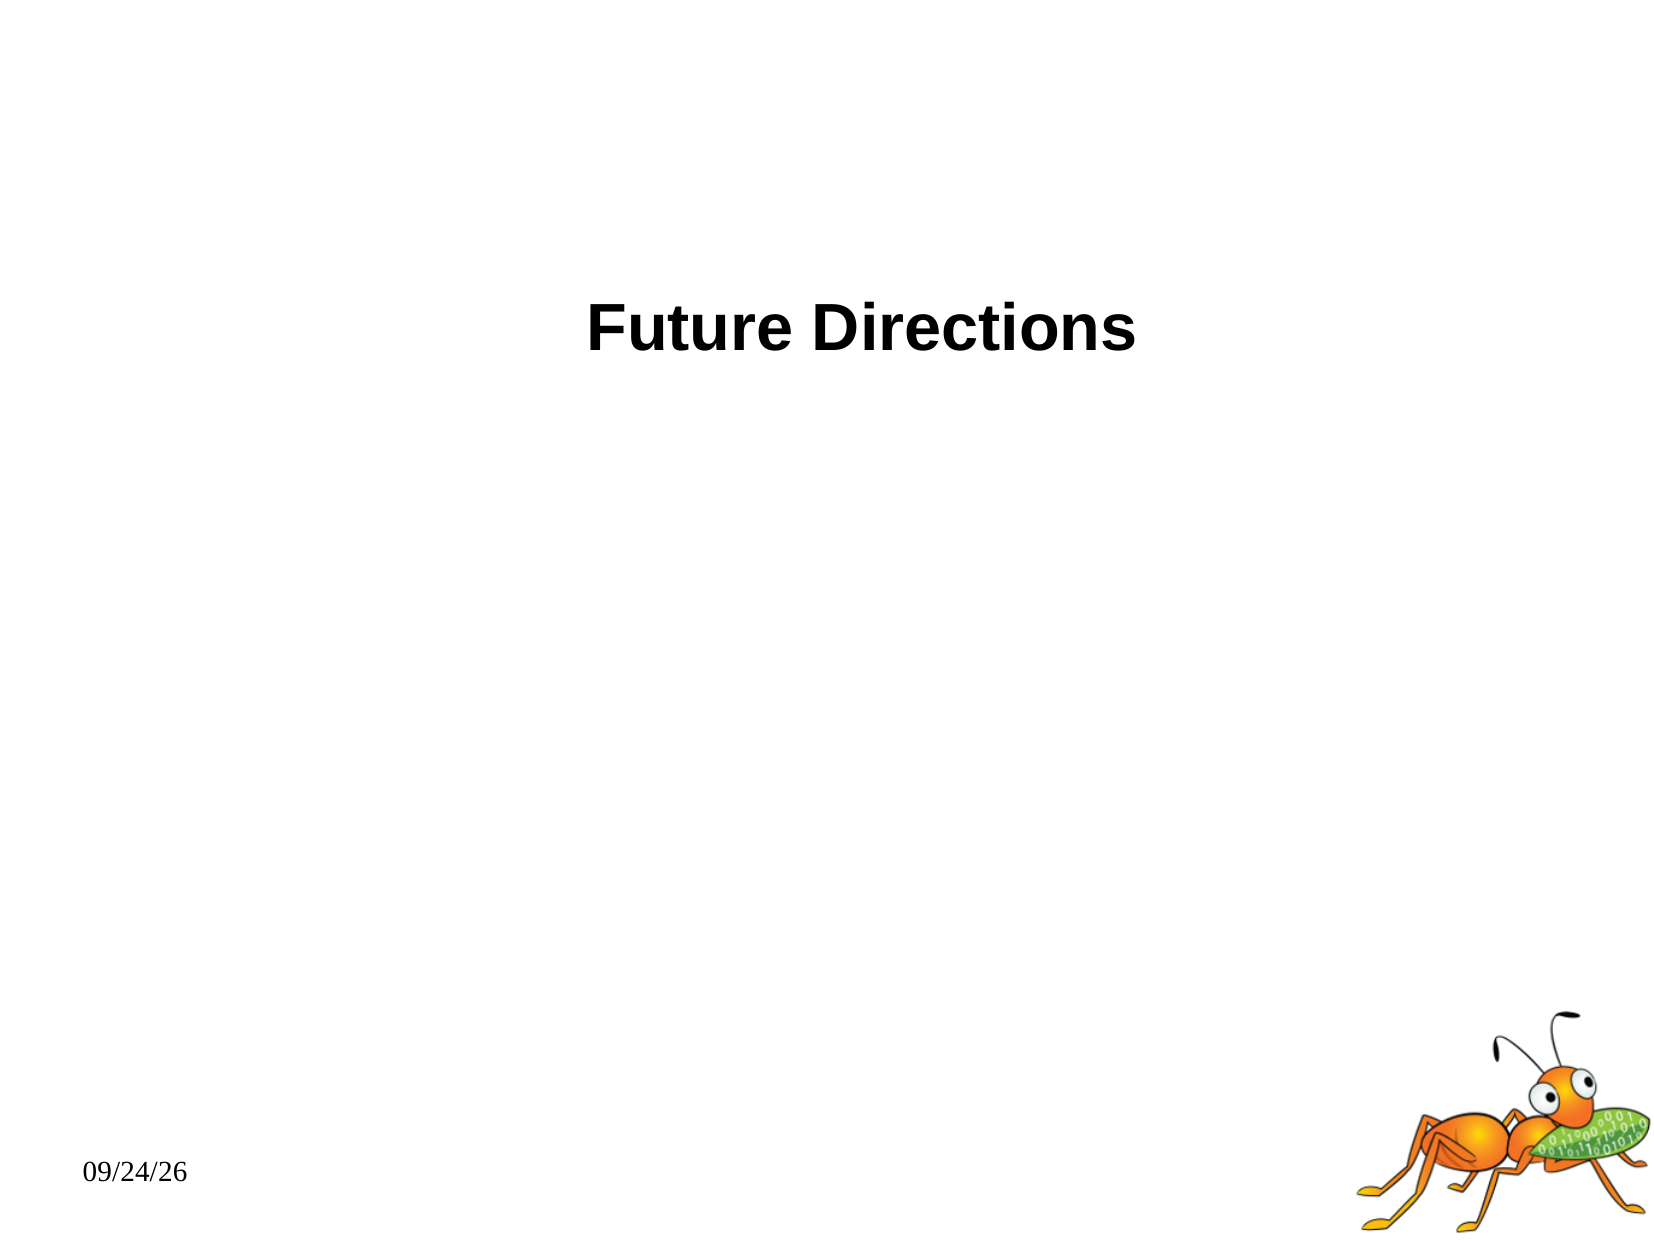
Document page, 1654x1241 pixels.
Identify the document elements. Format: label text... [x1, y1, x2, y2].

list Future Directions [82, 290, 1571, 1010]
picture [1353, 1009, 1654, 1235]
